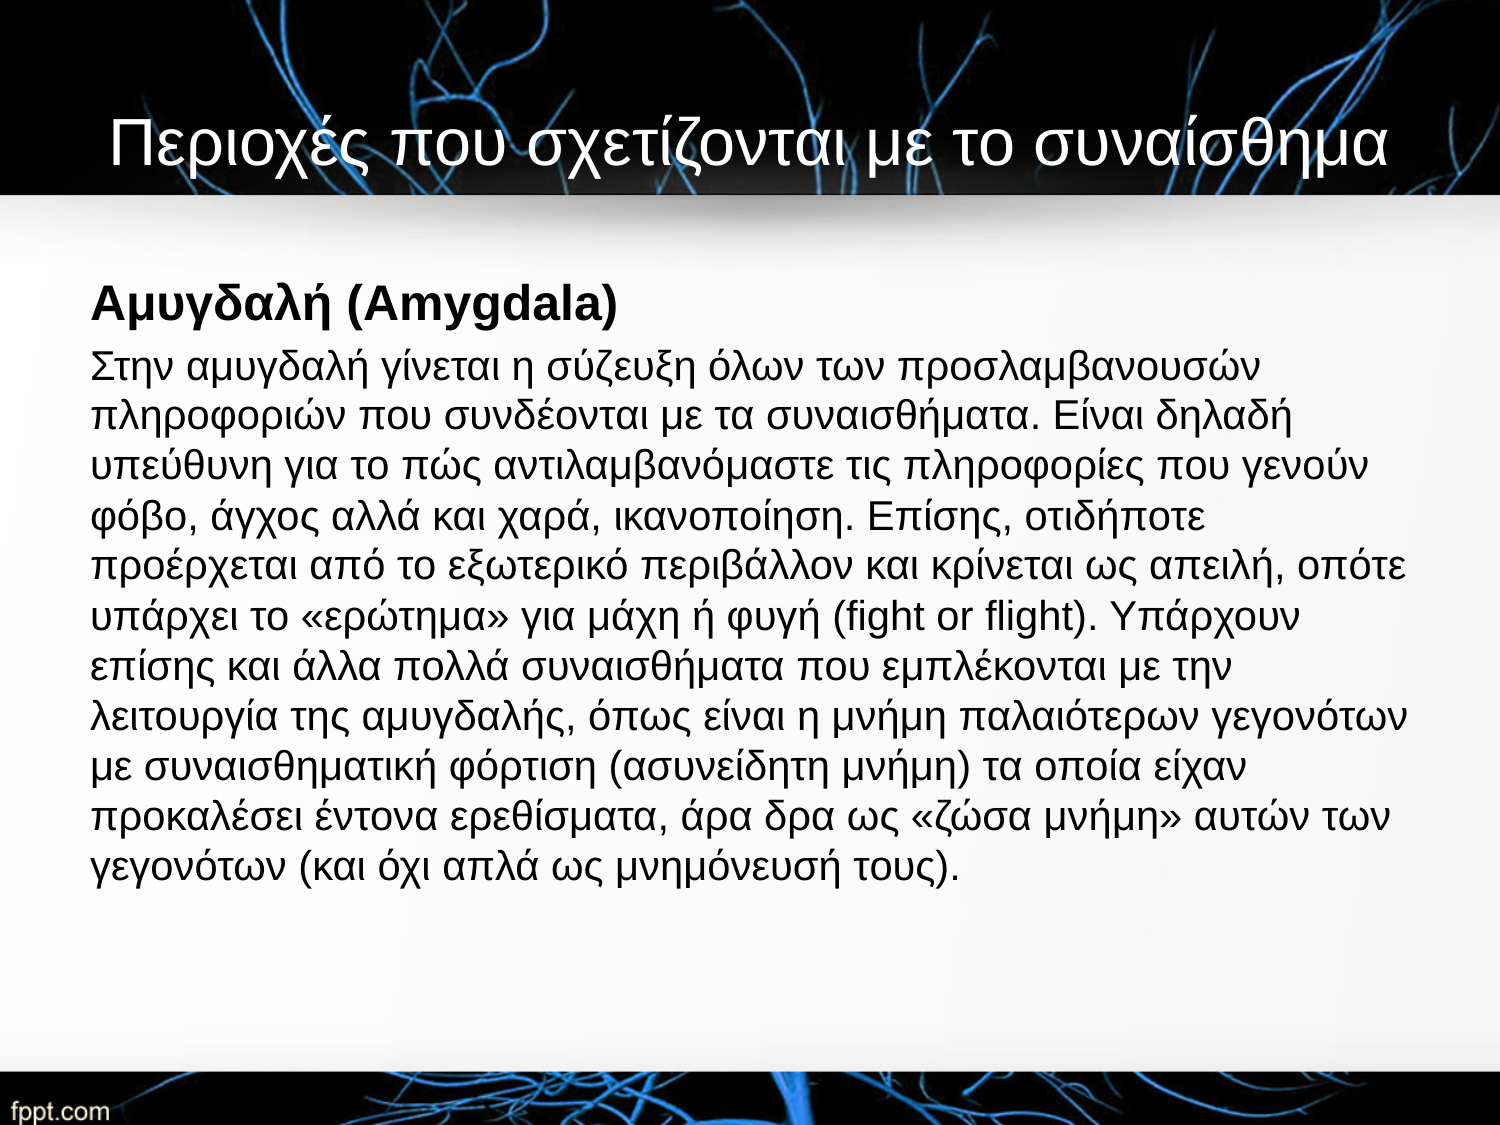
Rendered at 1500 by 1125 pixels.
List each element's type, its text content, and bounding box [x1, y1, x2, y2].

list Αμυγδαλή (Amygdala) Στην αμυγδαλή γίνεται η σύζευξη όλων των προσλαμβανουσών πληροφοριών που συνδέονται με τα συναισθήματα. Είναι δηλαδή υπεύθυνη για το πώς αντιλαμβανόμαστε τις πληροφορίες που γενούν φόβο, άγχος αλλά και χαρά, ικανοποίηση. Επίσης, οτιδήποτε προέρχεται από το εξωτερικό περιβάλλον και κρίνεται ως απειλή, οπότε υπάρχει το «ερώτημα» για μάχη ή φυγή (fight or flight). Υπάρχουν επίσης και άλλα πολλά συναισθήματα που εμπλέκονται με την λειτουργία της αμυγδαλής, όπως είναι η μνήμη παλαιότερων γεγονότων με συναισθηματική φόρτιση (ασυνείδητη μνήμη) τα οποία είχαν προκαλέσει έντονα ερεθίσματα, άρα δρα ως «ζώσα μνήμη» αυτών των γεγονότων (και όχι απλά ως μνημόνευσή τους). [75, 262, 1425, 1005]
title Περιοχές που σχετίζονται με το συναίσθημα [75, 45, 1425, 233]
picture [0, 0, 1500, 1125]
